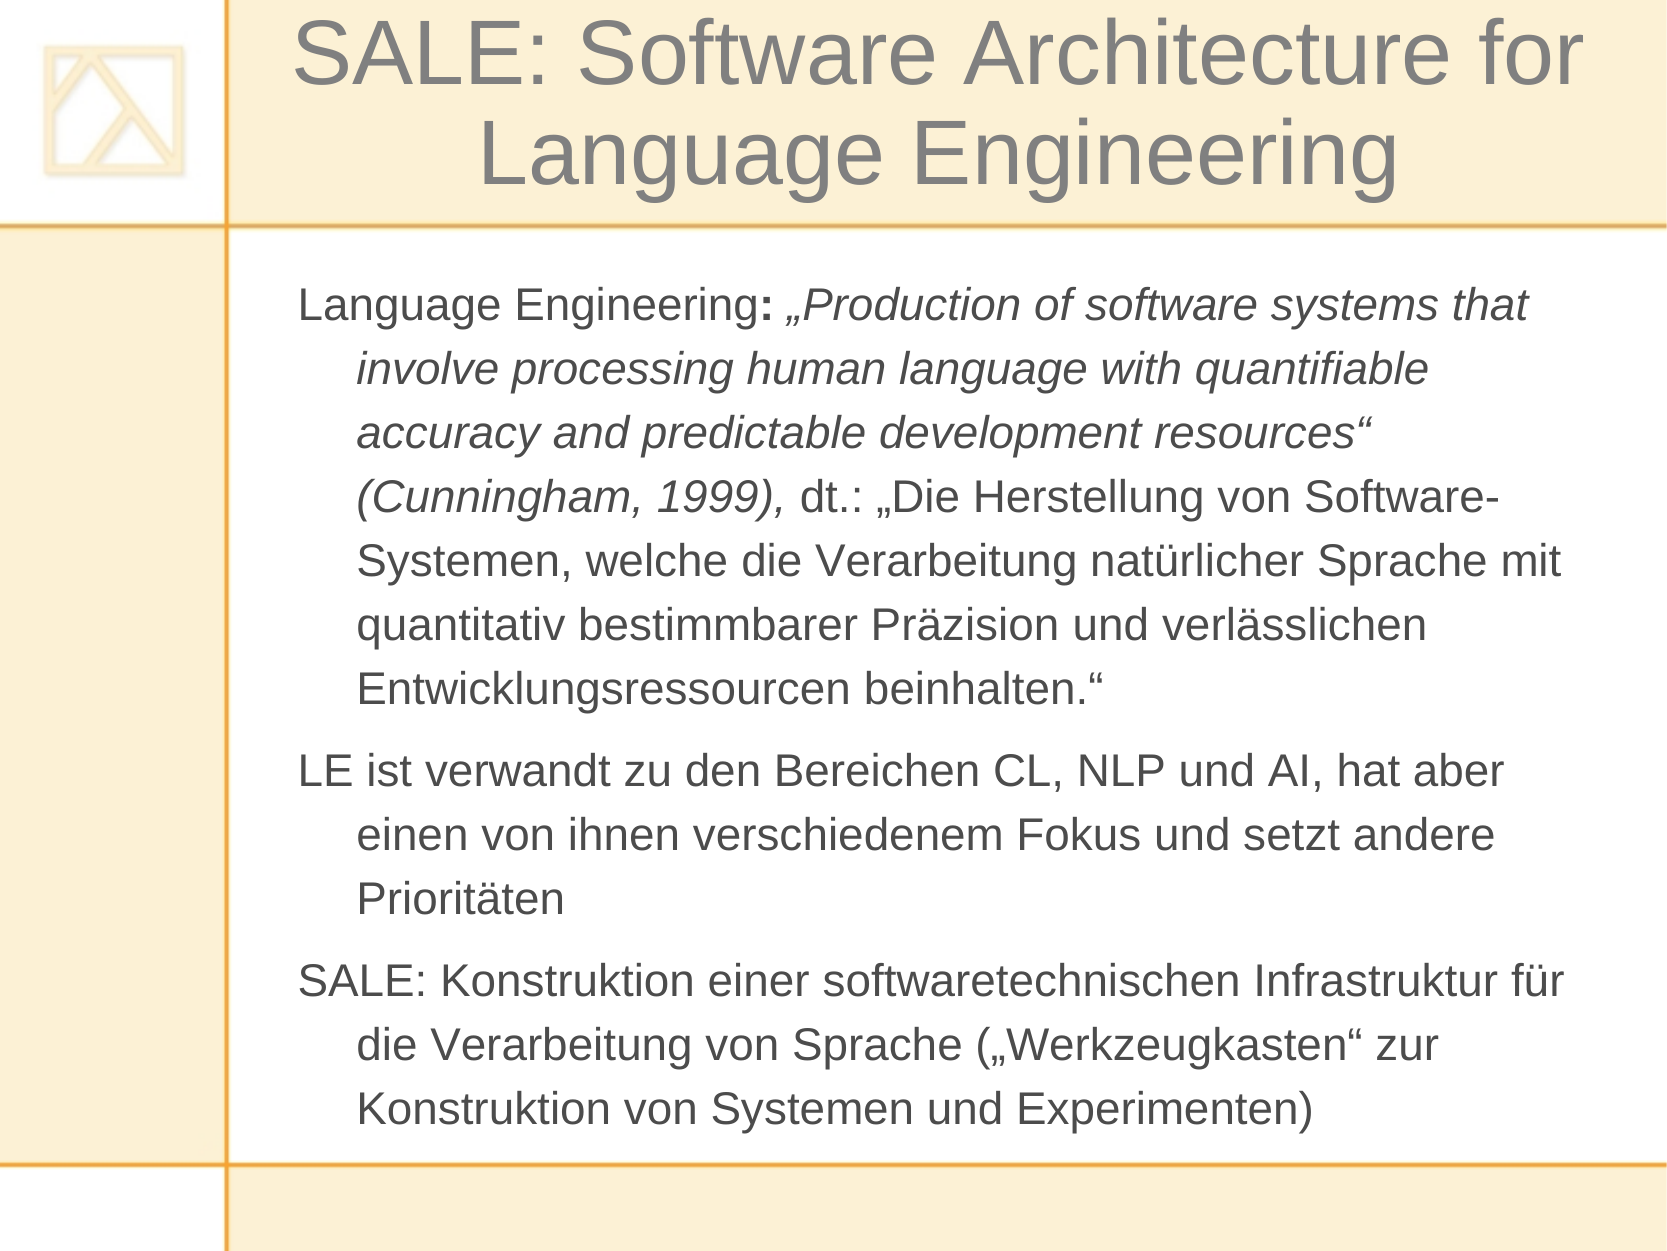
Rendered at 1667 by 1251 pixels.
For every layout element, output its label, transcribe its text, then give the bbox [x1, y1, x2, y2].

list Language Engineering: „Production of software systems that involve processing human language with quantifiable accuracy and predictable development resources“ (Cunningham, 1999), dt.: „Die Herstellung von Software-Systemen, welche die Verarbeitung natürlicher Sprache mit quantitativ bestimmbarer Präzision und verlässlichen Entwicklungsressourcen beinhalten.“ LE ist verwandt zu den Bereichen CL, NLP und AI, hat aber einen von ihnen verschiedenem Fokus und setzt andere Prioritäten SALE: Konstruktion einer softwaretechnischen Infrastruktur für die Verarbeitung von Sprache („Werkzeugkasten“ zur Konstruktion von Systemen und Experimenten) [268, 265, 1611, 1119]
title SALE: Software Architecture for Language Engineering [268, 0, 1611, 209]
picture [0, 0, 1667, 1251]
